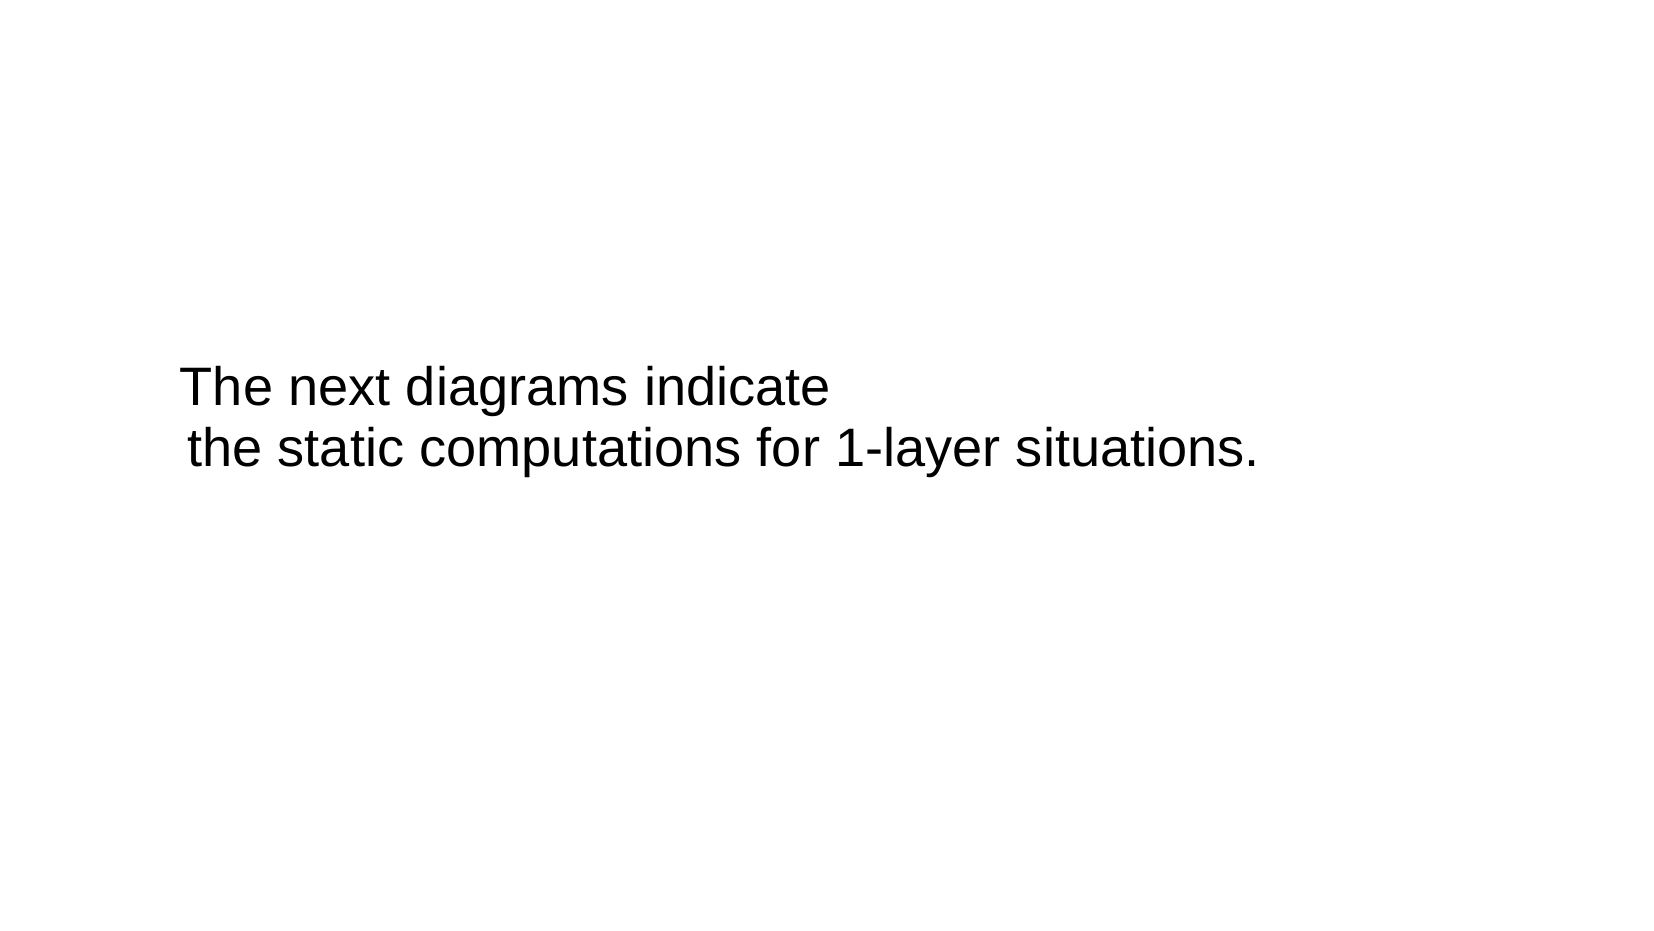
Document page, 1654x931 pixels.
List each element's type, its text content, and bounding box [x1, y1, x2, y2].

text_box The next diagrams indicate the static computations for 1-layer situations. [37, 0, 1654, 931]
